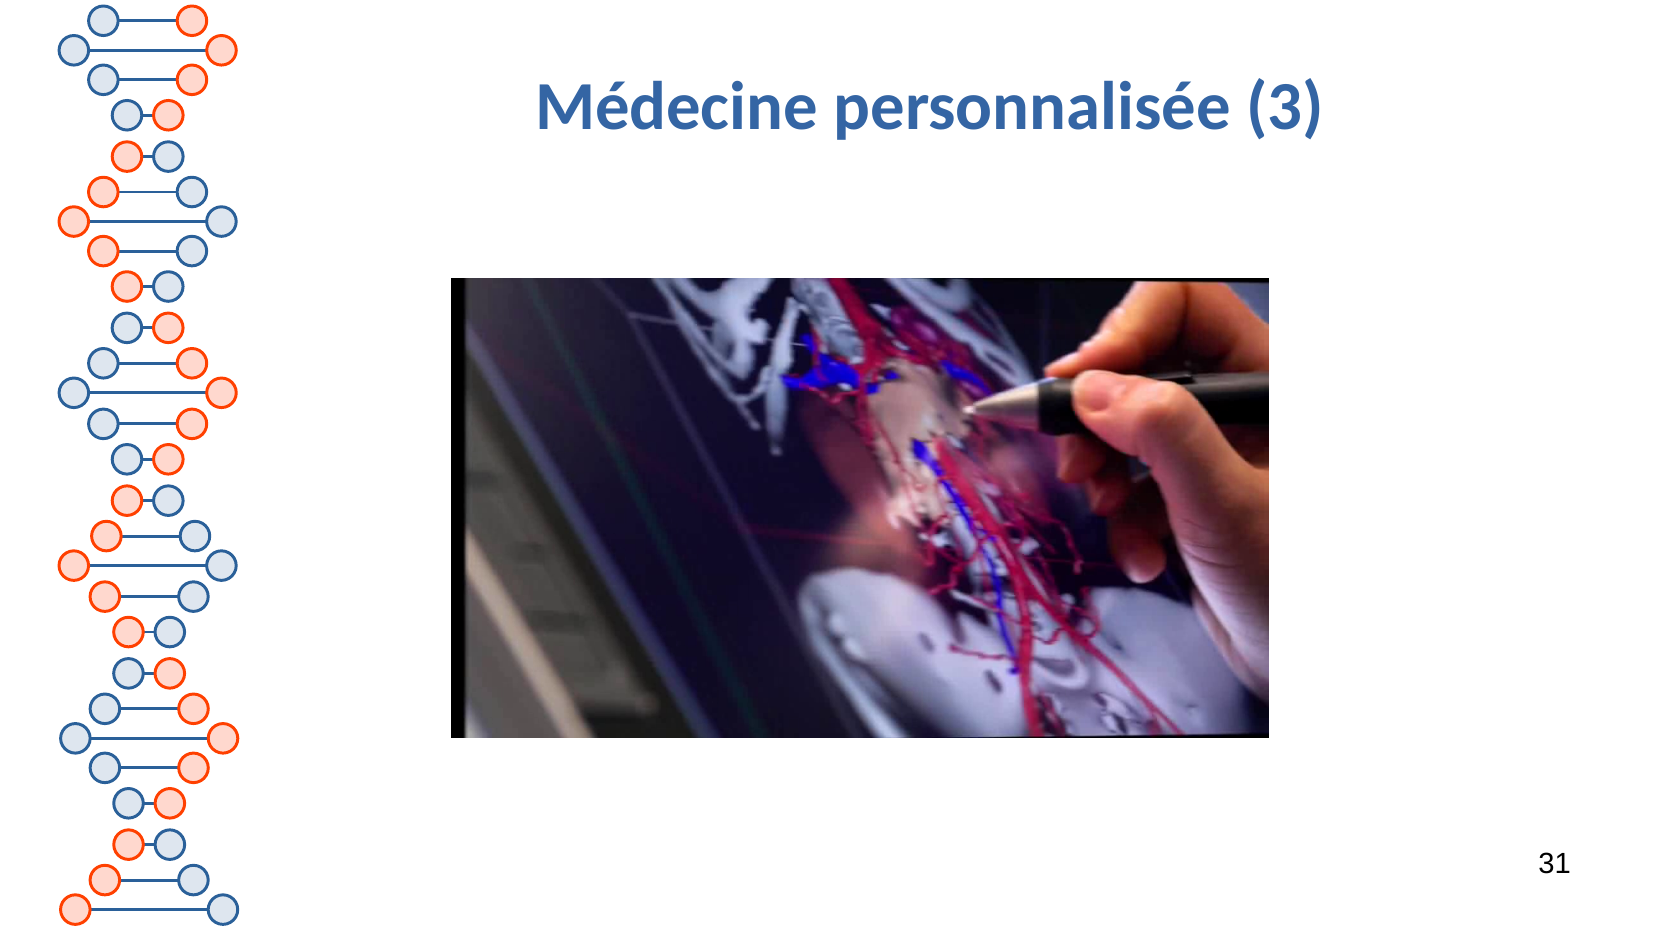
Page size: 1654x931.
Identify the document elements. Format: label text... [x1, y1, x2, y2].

text_box [450, 277, 1270, 739]
title Médecine personnalisée (3) [265, 35, 1595, 189]
